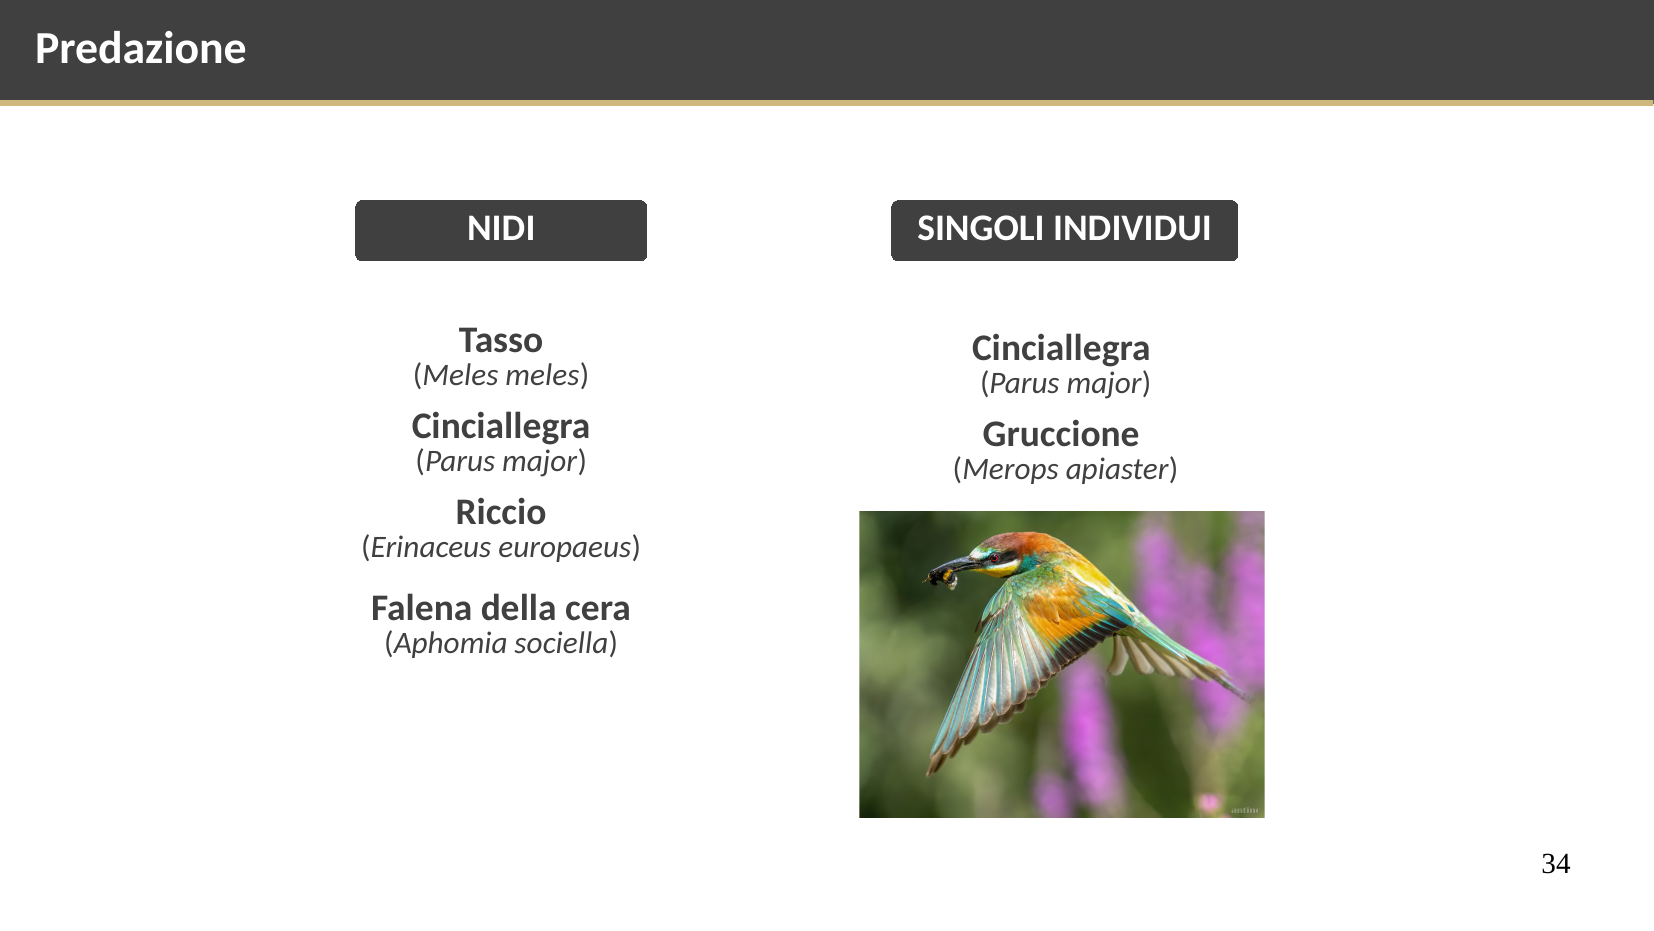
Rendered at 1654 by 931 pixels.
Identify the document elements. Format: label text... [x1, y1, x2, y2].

text_box SINGOLI INDIVIDUI [891, 200, 1238, 261]
text_box NIDI [355, 200, 647, 261]
text_box Cinciallegra (Parus major) Gruccione (Merops apiaster) [933, 324, 1198, 572]
picture [859, 511, 1265, 818]
text_box Predazione [0, 0, 1654, 100]
text_box Tasso (Meles meles) Cinciallegra (Parus major) Riccio (Erinaceus europaeus) Falena della cera (Aphomia sociella) [344, 317, 658, 669]
